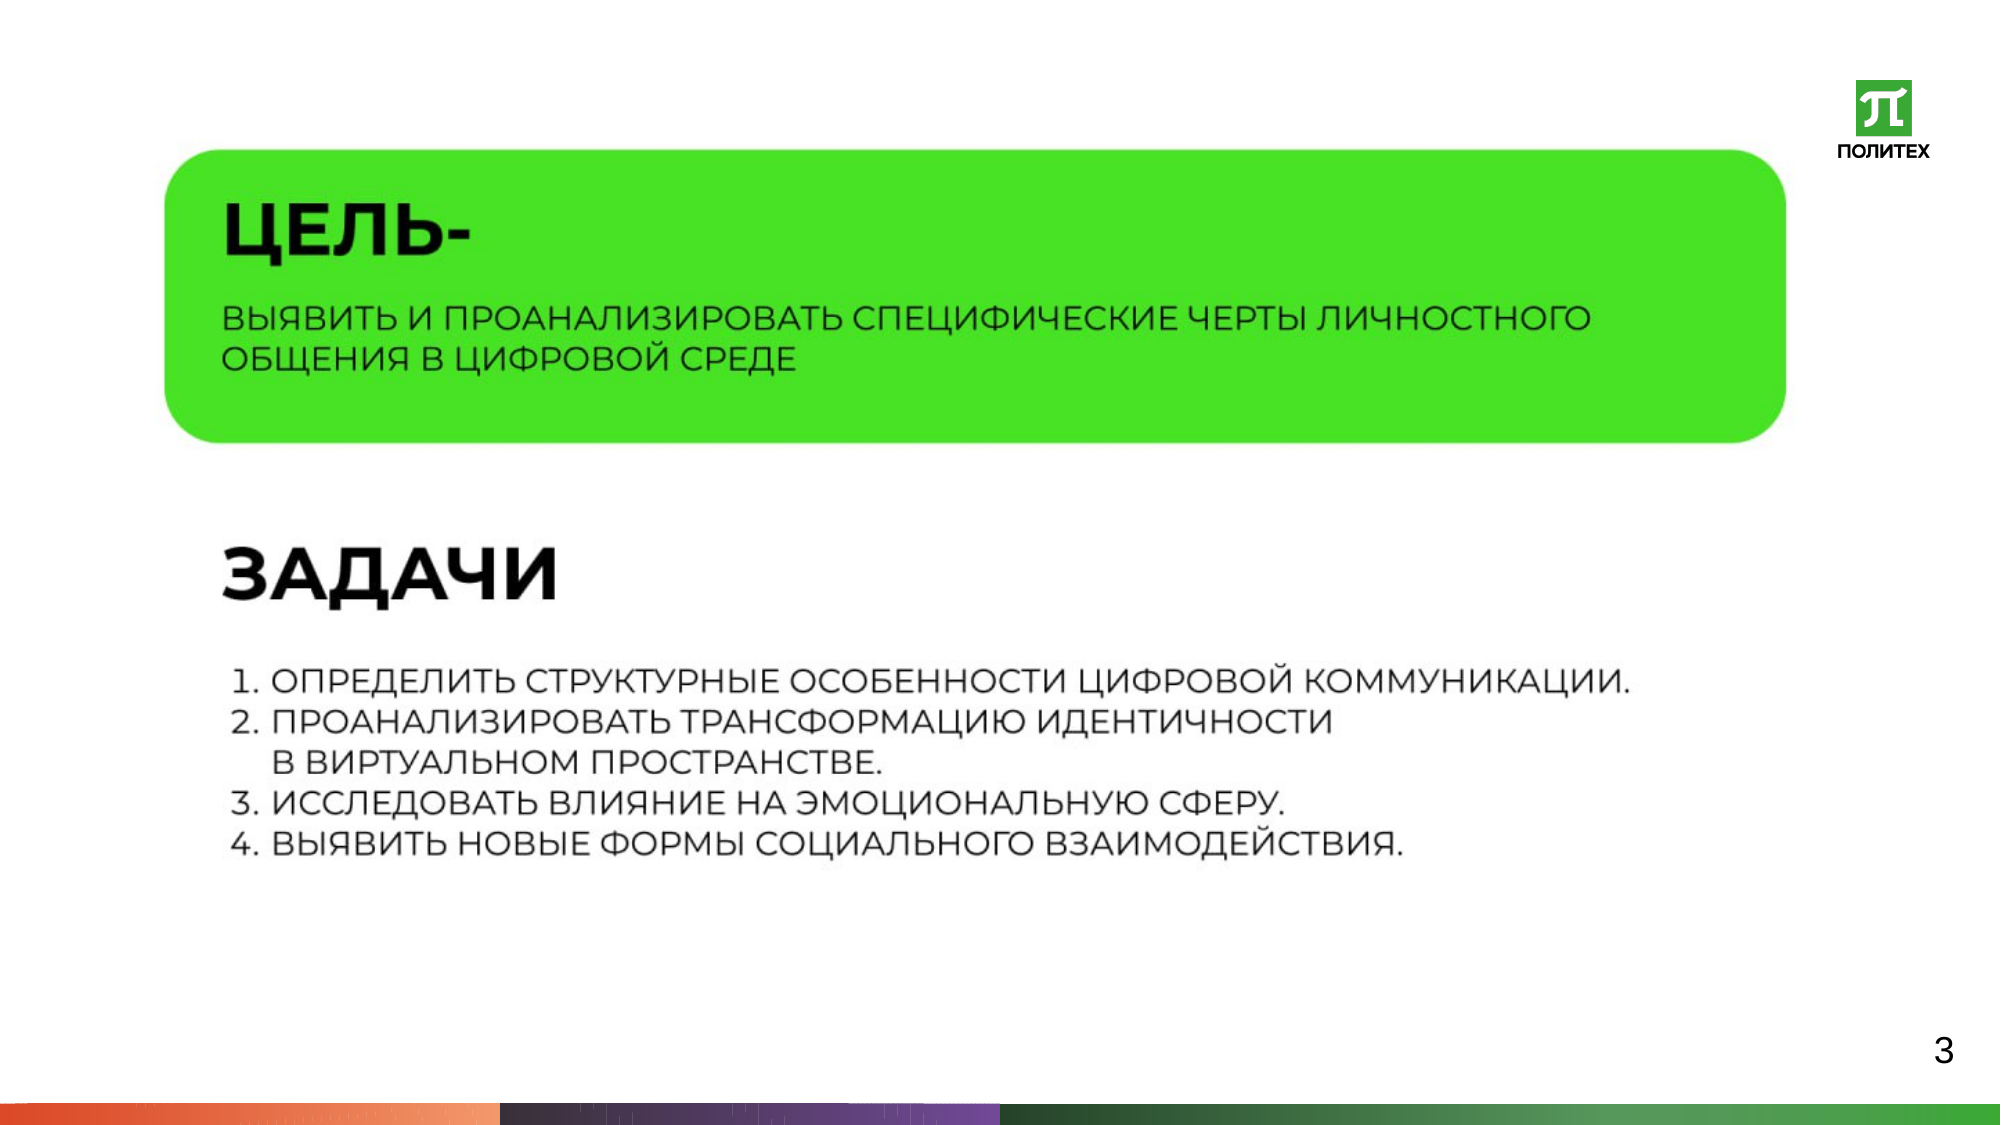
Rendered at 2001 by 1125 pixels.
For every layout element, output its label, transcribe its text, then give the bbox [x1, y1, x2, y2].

picture [90, 29, 1802, 1026]
text_box <номер> [1919, 1022, 2000, 1093]
picture [1838, 80, 1930, 158]
